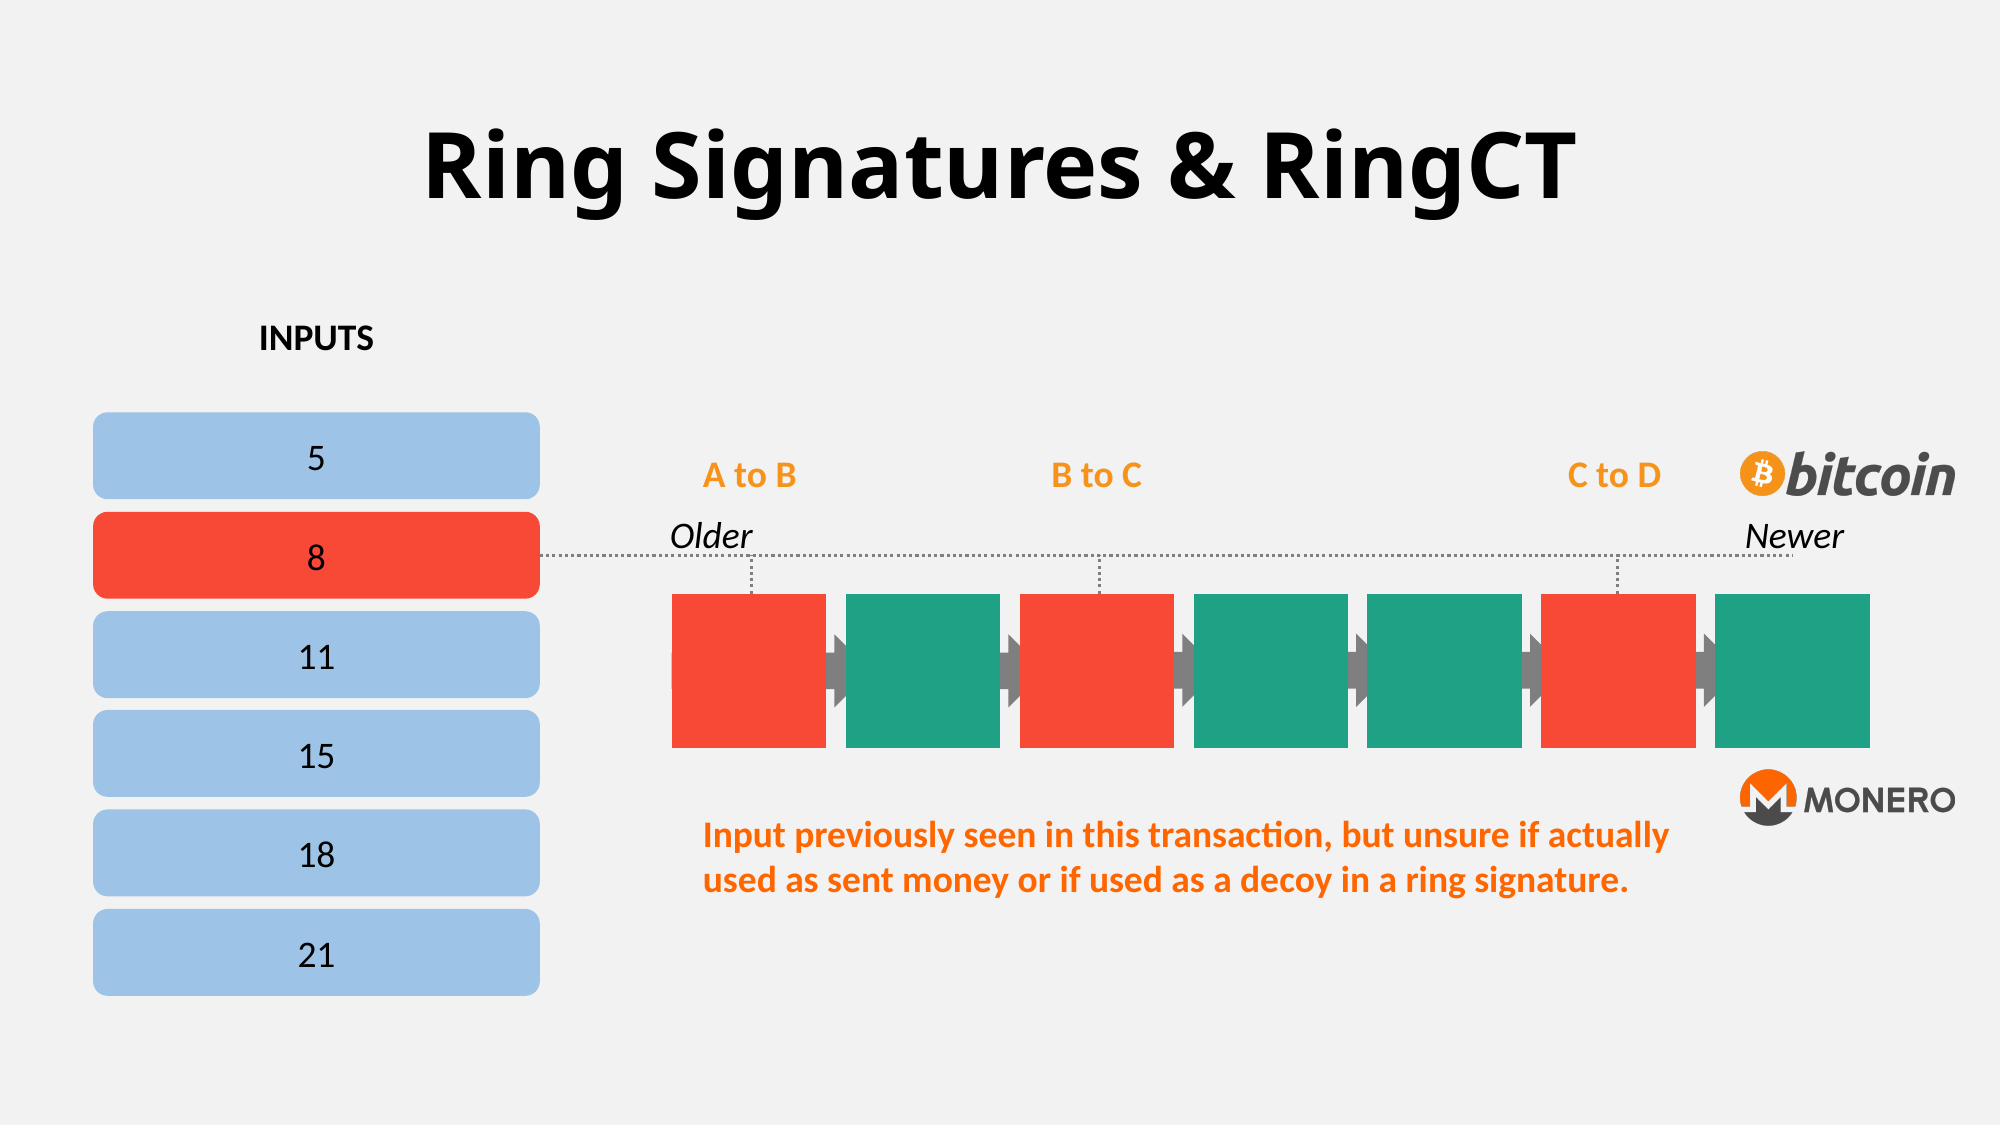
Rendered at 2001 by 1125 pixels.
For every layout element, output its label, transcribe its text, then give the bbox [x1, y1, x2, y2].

text_box Input previously seen in this transaction, but unsure if actually used as sent money or if used as a decoy in a ring signature. [687, 802, 1694, 909]
text_box B to C [1036, 442, 1159, 504]
picture [1740, 420, 1955, 528]
text_box C to D [1553, 442, 1677, 504]
text_box 11 [93, 611, 540, 699]
title Ring Signatures & RingCT [137, 59, 1863, 278]
text_box 21 [93, 908, 540, 996]
text_box Newer [1727, 503, 1862, 564]
picture [1740, 741, 1955, 854]
text_box 5 [93, 412, 540, 500]
text_box 15 [93, 709, 540, 797]
text_box 18 [93, 809, 540, 897]
text_box Older [652, 503, 771, 564]
text_box INPUTS [243, 304, 390, 366]
text_box [671, 594, 1870, 748]
text_box 8 [93, 511, 540, 599]
text_box A to B [687, 442, 813, 504]
